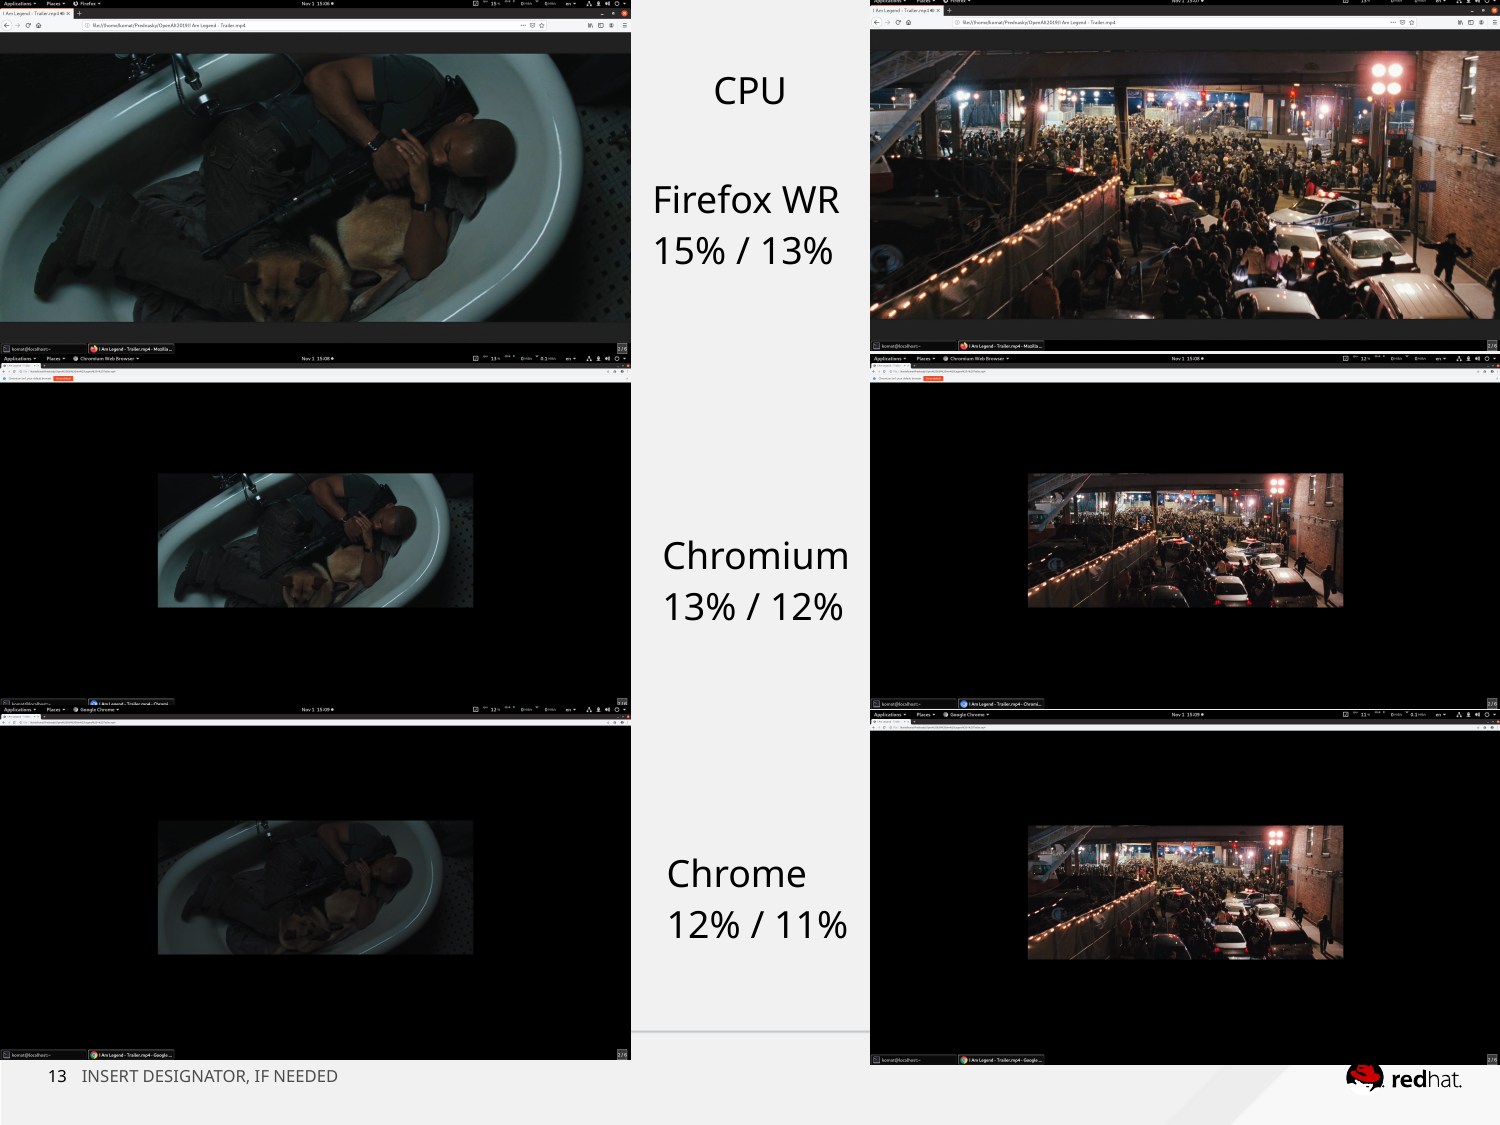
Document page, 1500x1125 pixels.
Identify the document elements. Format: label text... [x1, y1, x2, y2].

text_box Chrome 12% / 11% [651, 840, 849, 931]
picture [0, 0, 1500, 1125]
text_box Firefox WR 15% / 13% [637, 165, 863, 257]
text_box CPU [698, 57, 802, 110]
text_box Chromium 13% / 12% [647, 522, 853, 613]
